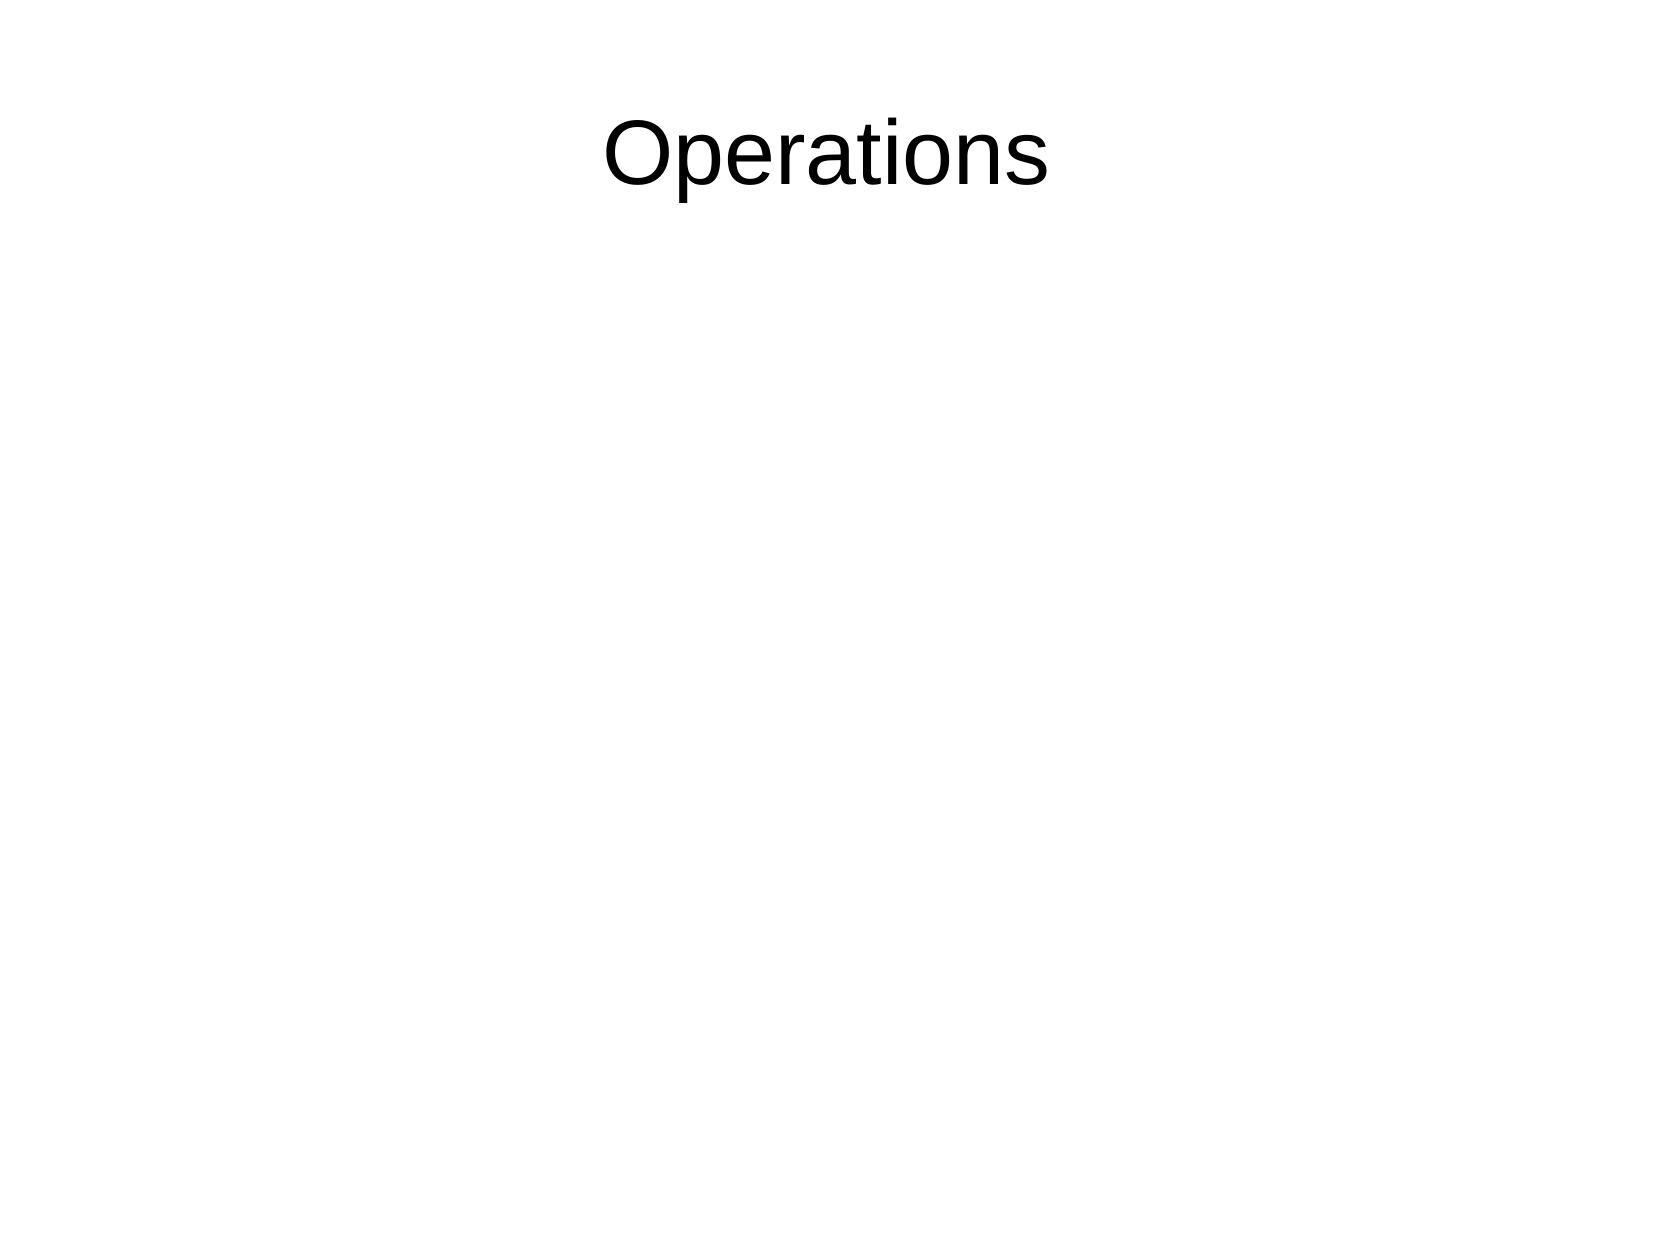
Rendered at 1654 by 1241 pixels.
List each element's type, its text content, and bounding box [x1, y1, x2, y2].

title Operations [82, 49, 1571, 257]
